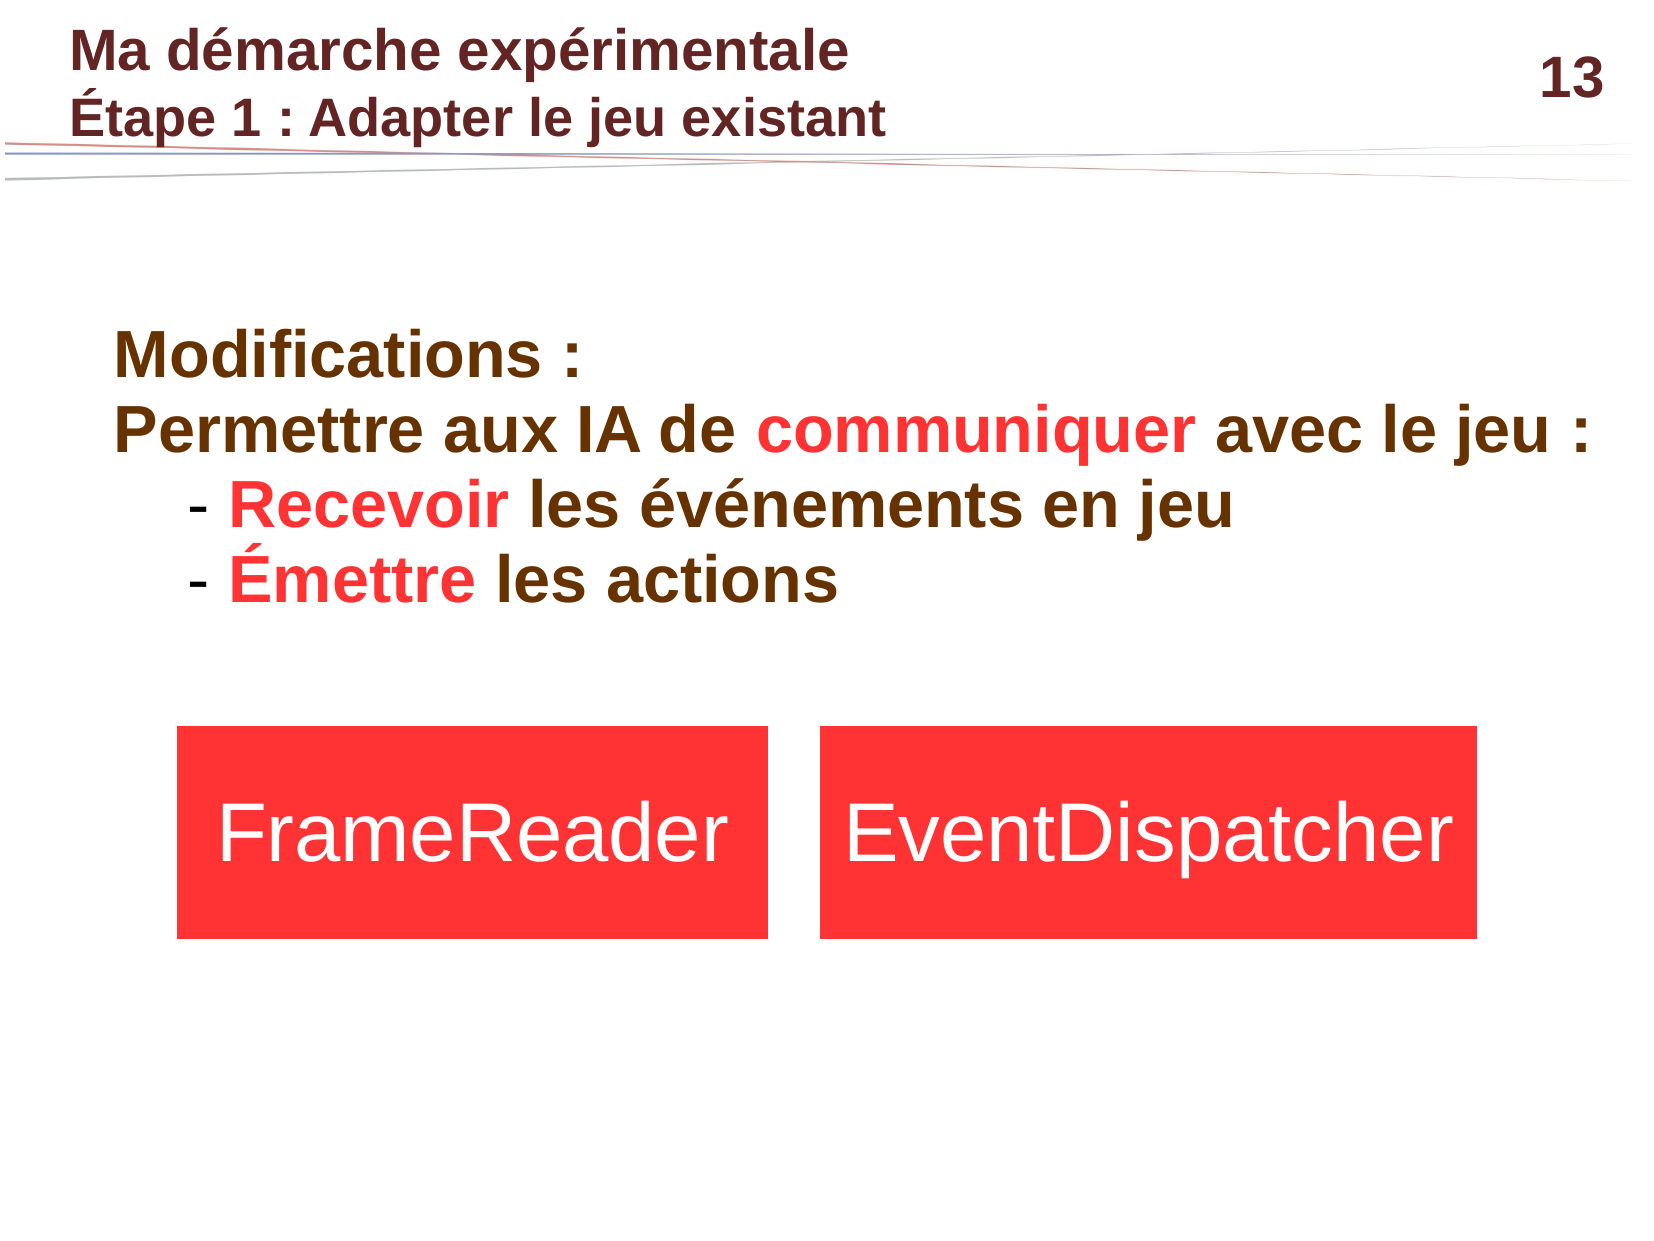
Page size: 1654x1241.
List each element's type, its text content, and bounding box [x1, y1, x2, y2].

title Ma démarche expérimentale Étape 1 : Adapter le jeu existant [0, 11, 957, 130]
title 13 [1507, 15, 1638, 134]
picture [5, 133, 1631, 208]
text_box EventDispatcher [820, 726, 1477, 939]
text_box Modifications : Permettre aux IA de communiquer avec le jeu : - Recevoir les événements en jeu - Émettre les actions [99, 309, 1612, 635]
text_box FrameReader [177, 726, 768, 939]
